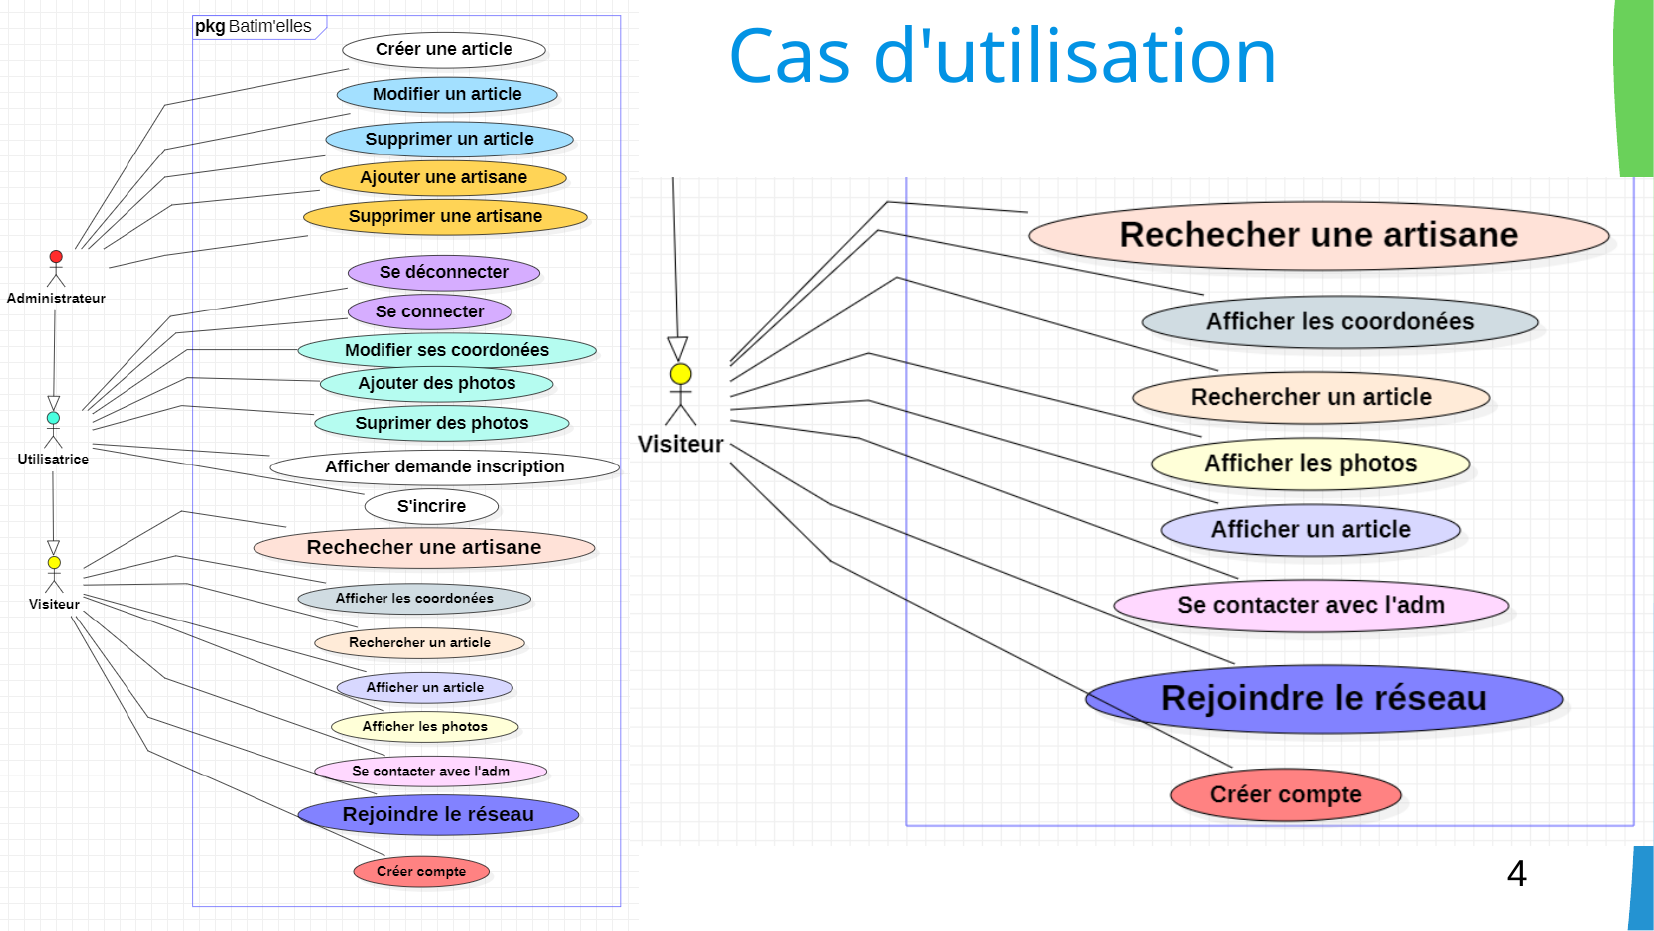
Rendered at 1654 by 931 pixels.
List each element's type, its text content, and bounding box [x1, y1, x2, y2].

text_box <numéro> [1492, 846, 1654, 916]
text_box Cas d'utilisation [639, 0, 1654, 105]
picture [0, 0, 1654, 931]
